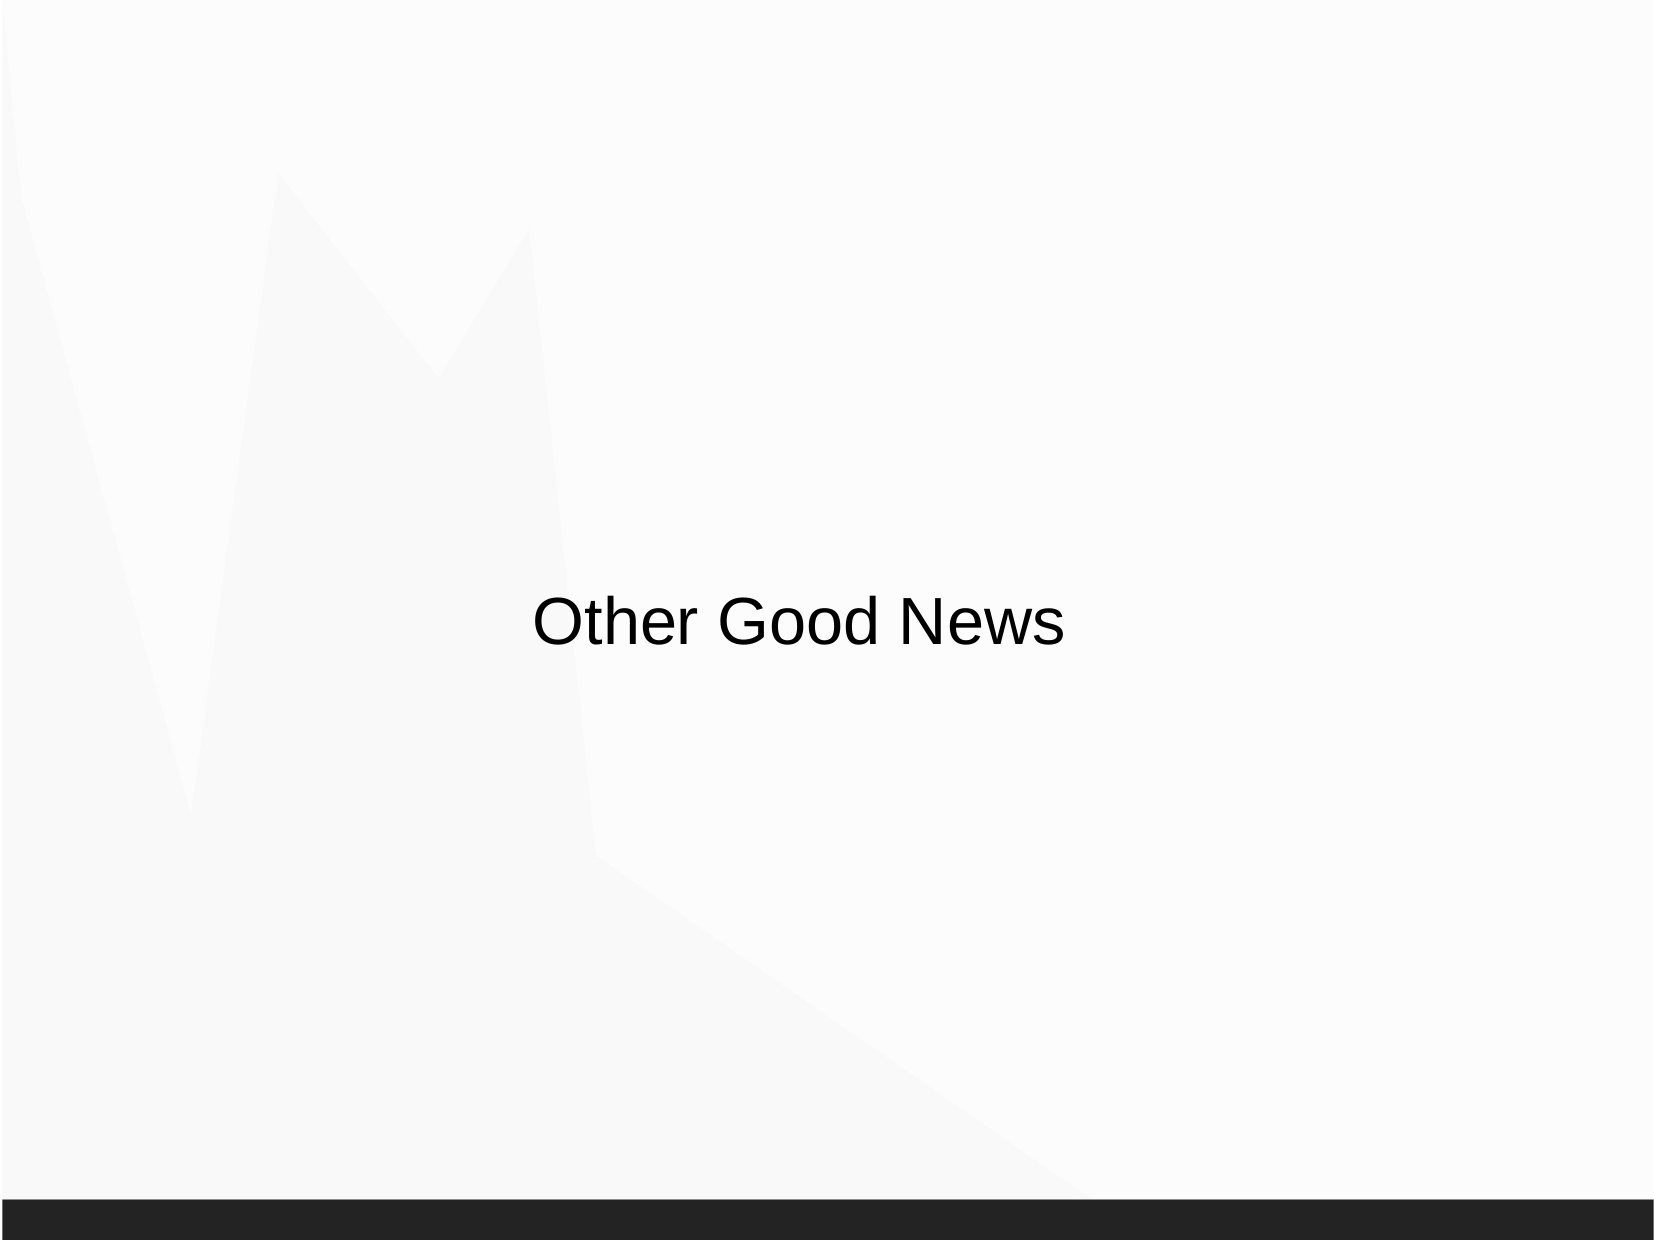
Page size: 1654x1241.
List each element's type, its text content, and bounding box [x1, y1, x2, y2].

title Other Good News [532, 525, 1126, 718]
picture [2, 0, 1654, 1241]
